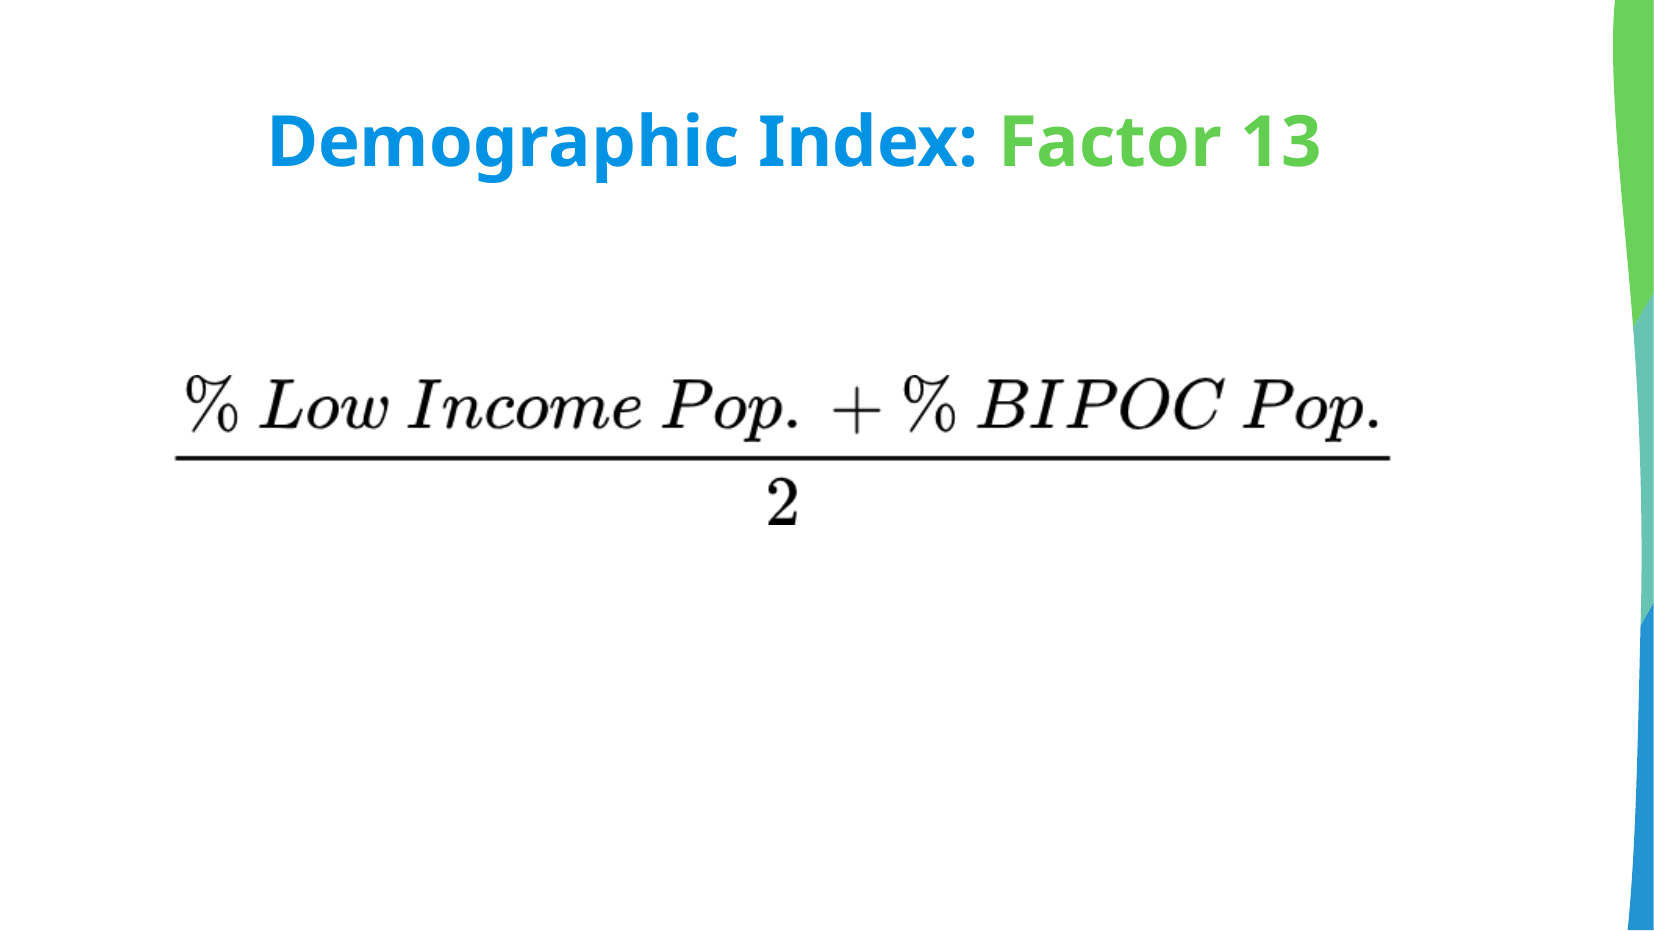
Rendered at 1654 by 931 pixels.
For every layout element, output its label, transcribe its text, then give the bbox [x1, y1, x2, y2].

picture [167, 375, 1399, 526]
text_box Demographic Index: Factor 13 [251, 87, 1351, 188]
